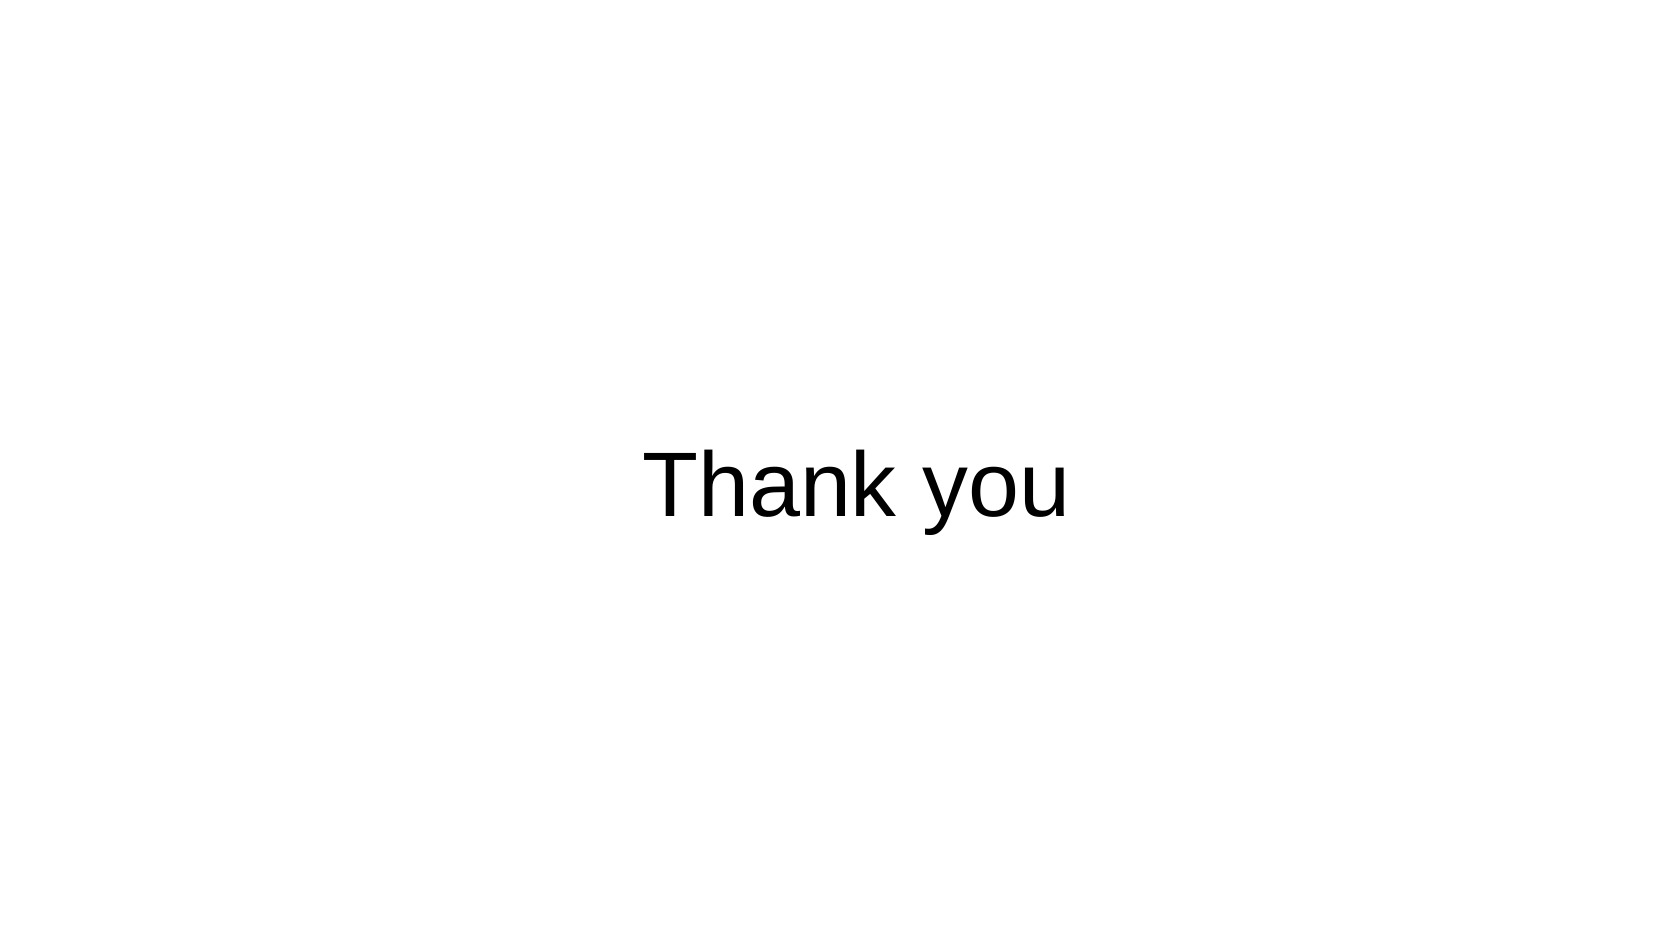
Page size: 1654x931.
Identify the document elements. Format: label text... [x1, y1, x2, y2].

title Thank you [112, 407, 1601, 563]
